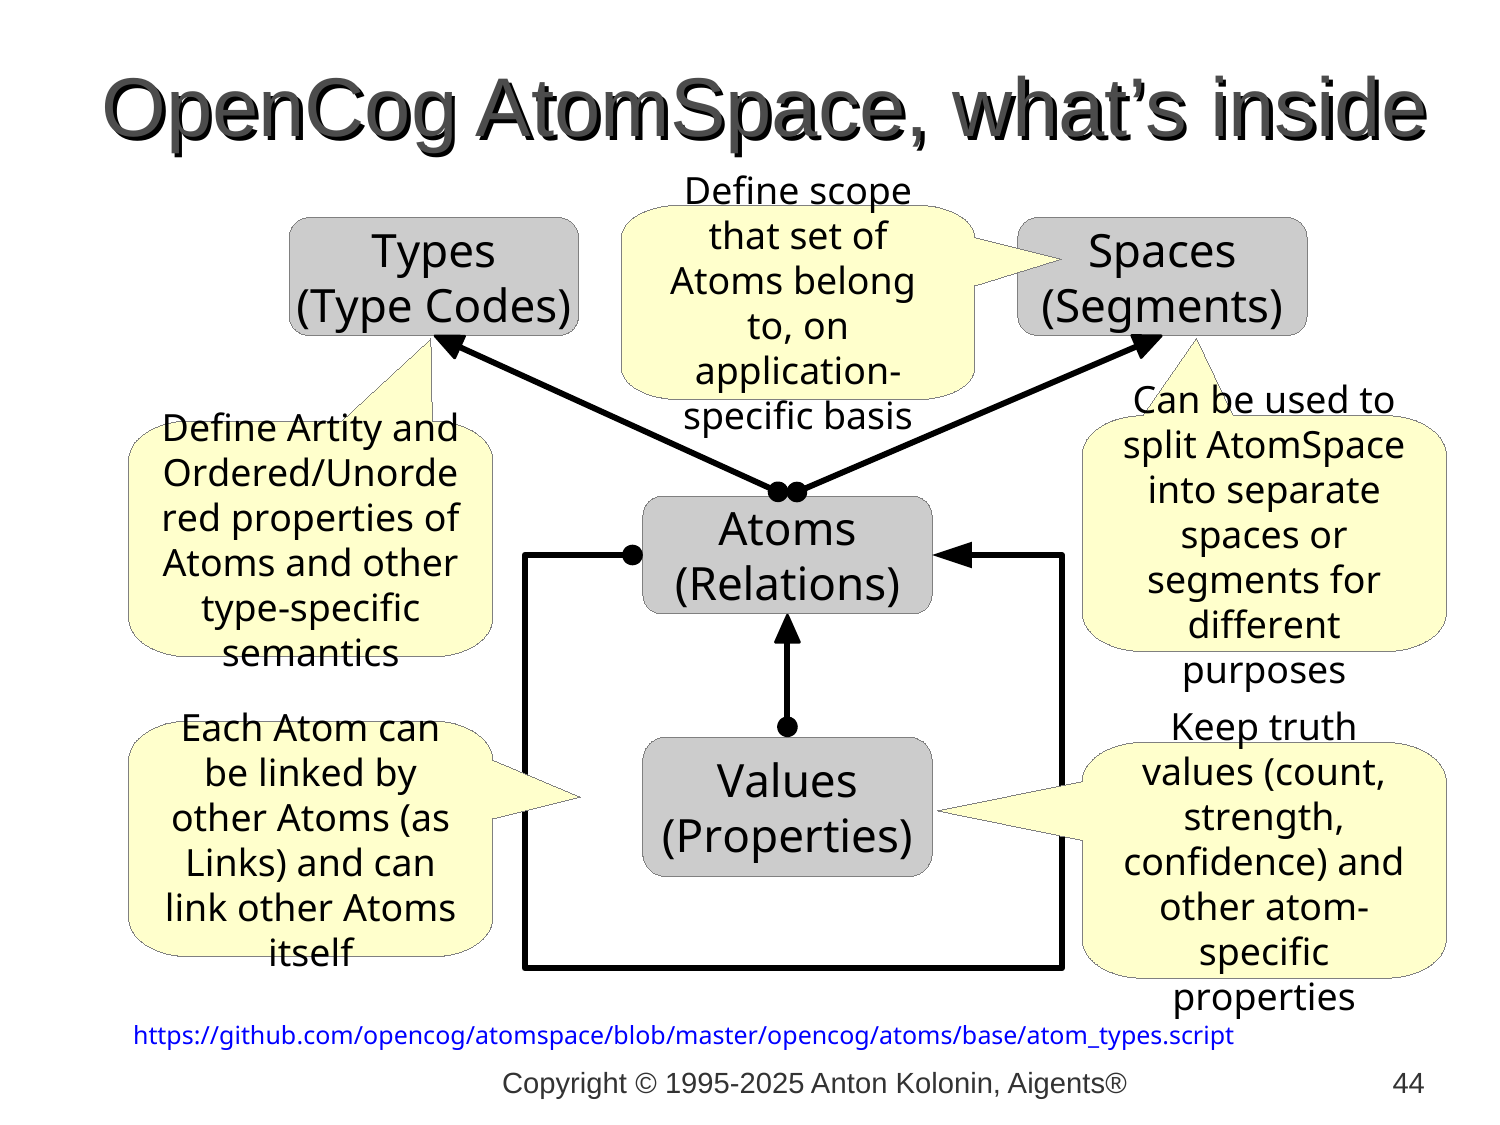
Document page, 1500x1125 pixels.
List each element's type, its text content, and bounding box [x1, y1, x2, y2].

text_box Define scope that set of Atoms belong to, on application-specific basis [621, 205, 1062, 400]
text_box Values (Properties) [642, 794, 933, 877]
text_box Values (Properties) [642, 737, 933, 788]
text_box Types (Type Codes) [289, 217, 579, 336]
text_box Can be used to split AtomSpace into separate spaces or segments for different purposes [1082, 338, 1447, 652]
text_box https://github.com/opencog/atomspace/blob/master/opencog/atoms/base/atom_types.script [118, 1011, 1172, 1057]
text_box Each Atom can be linked by other Atoms (as Links) and can link other Atoms itself [128, 721, 581, 957]
text_box Keep truth values (count, strength, confidence) and other atom-specific properties [937, 742, 1447, 979]
text_box Atoms (Relations) [642, 496, 933, 614]
title OpenCog AtomSpace, what’s inside [0, 0, 1500, 211]
text_box Spaces (Segments) [1017, 217, 1308, 336]
text_box Define Artity and Ordered/Unordered properties of Atoms and other type-specific semantics [128, 338, 493, 657]
